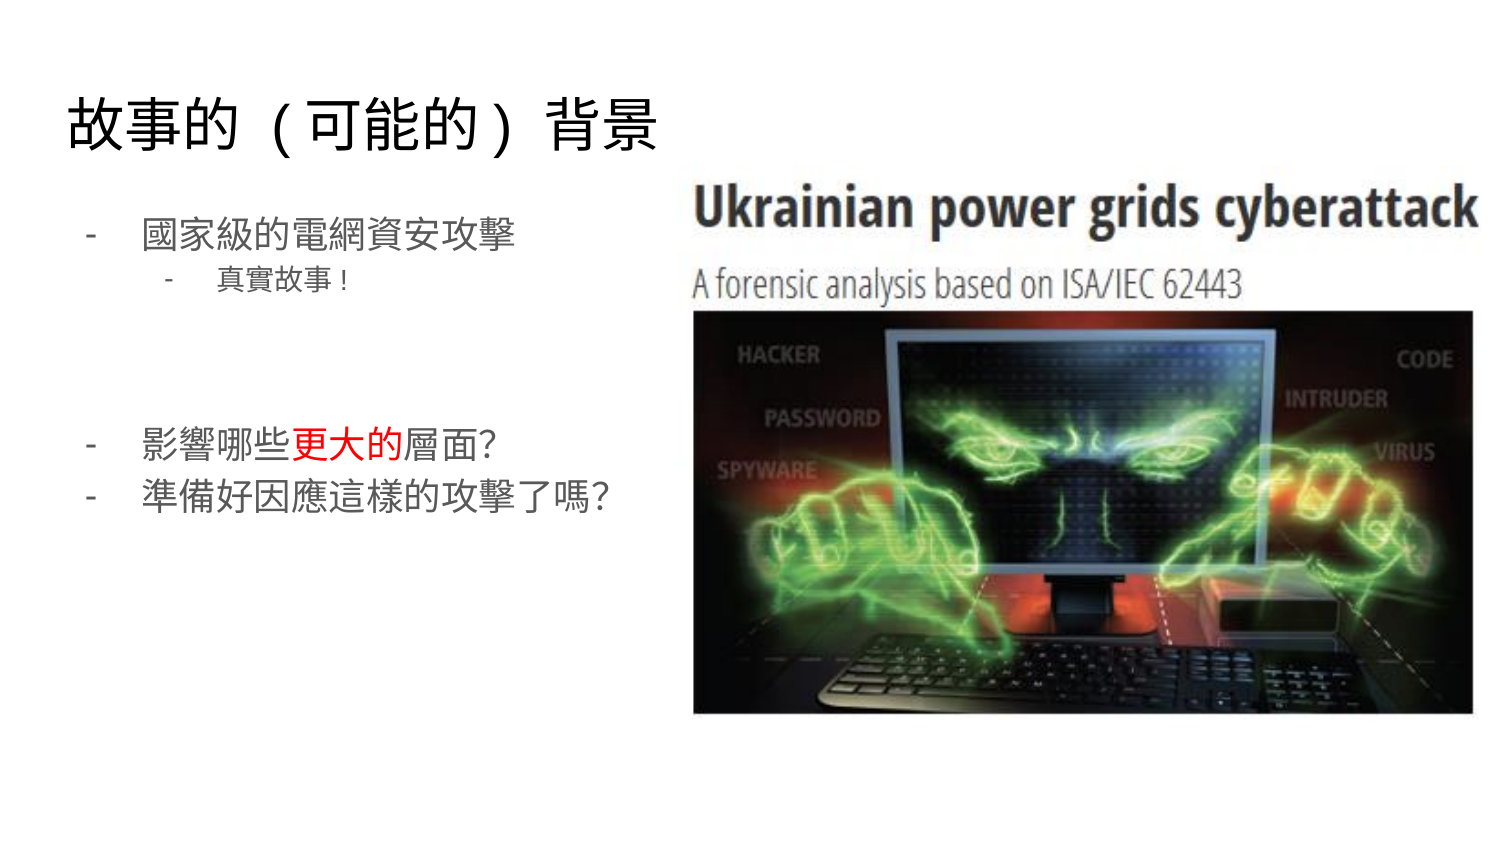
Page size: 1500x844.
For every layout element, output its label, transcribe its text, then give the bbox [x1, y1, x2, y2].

title 故事的 (可能的) 背景 [51, 72, 1449, 167]
list 國家級的電網資安攻擊 真實故事! 影響哪些更大的層面？ 準備好因應這樣的攻擊了嗎？ [51, 189, 1449, 750]
picture [674, 163, 1482, 724]
